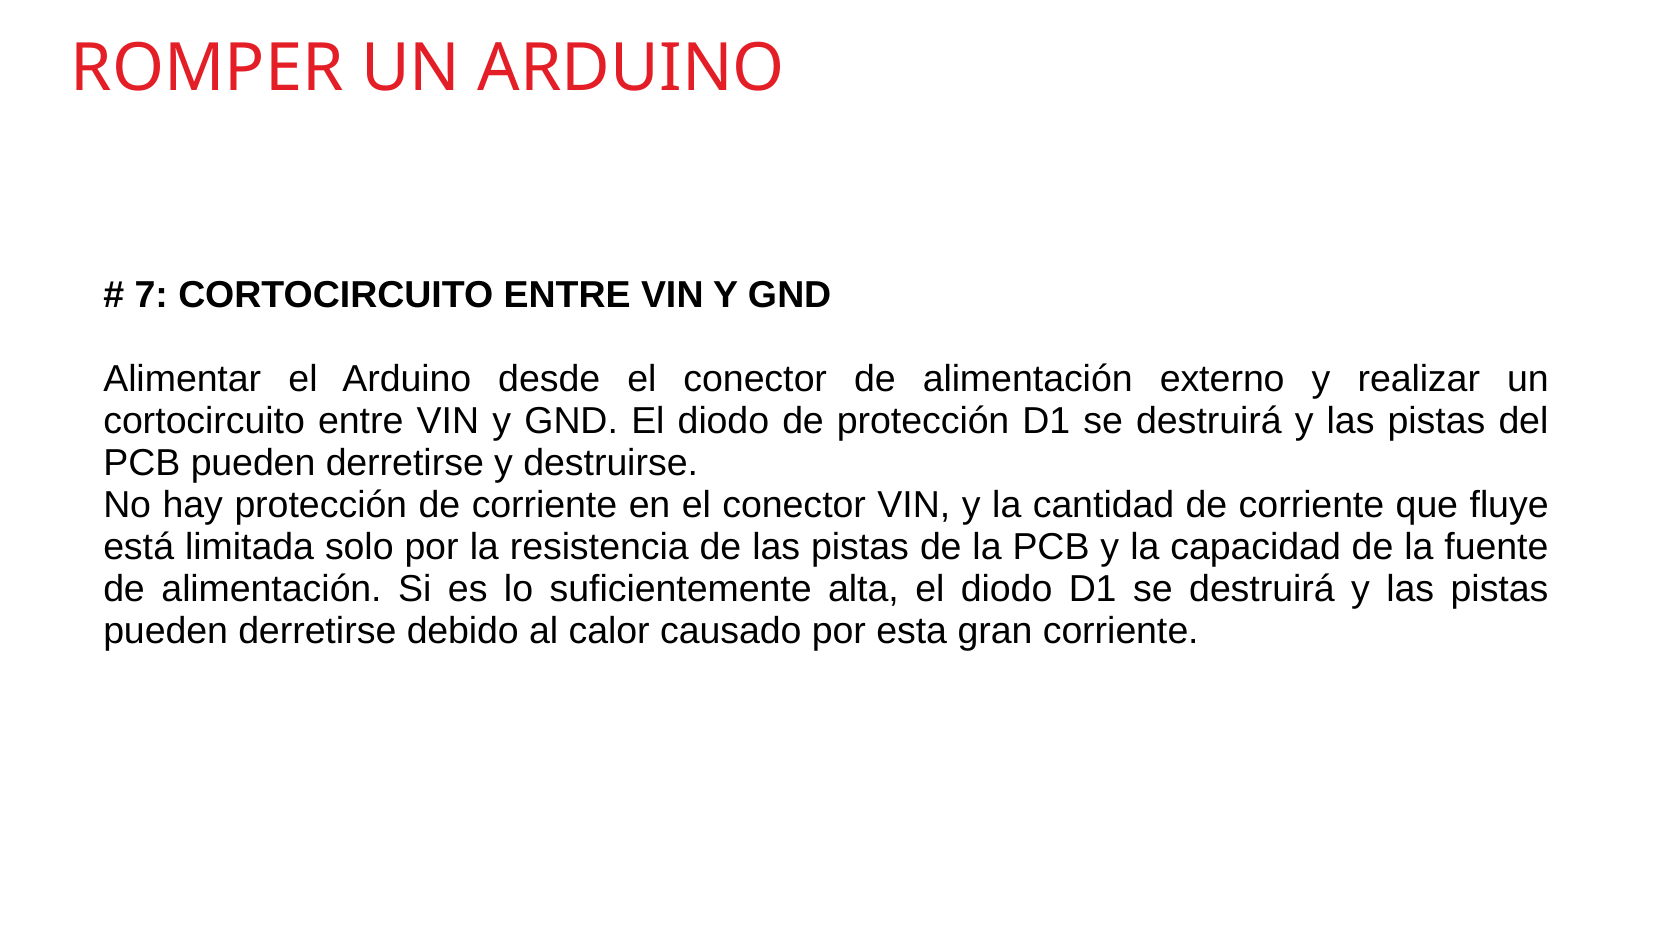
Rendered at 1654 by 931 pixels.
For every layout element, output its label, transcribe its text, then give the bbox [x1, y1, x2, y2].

text_box # 7: CORTOCIRCUITO ENTRE VIN Y GND Alimentar el Arduino desde el conector de alimentación externo y realizar un cortocircuito entre VIN y GND. El diodo de protección D1 se destruirá y las pistas del PCB pueden derretirse y destruirse. No hay protección de corriente en el conector VIN, y la cantidad de corriente que fluye está limitada solo por la resistencia de las pistas de la PCB y la capacidad de la fuente de alimentación. Si es lo suficientemente alta, el diodo D1 se destruirá y las pistas pueden derretirse debido al calor causado por esta gran corriente. [88, 266, 1565, 664]
title ROMPER UN ARDUINO [70, 11, 1347, 118]
